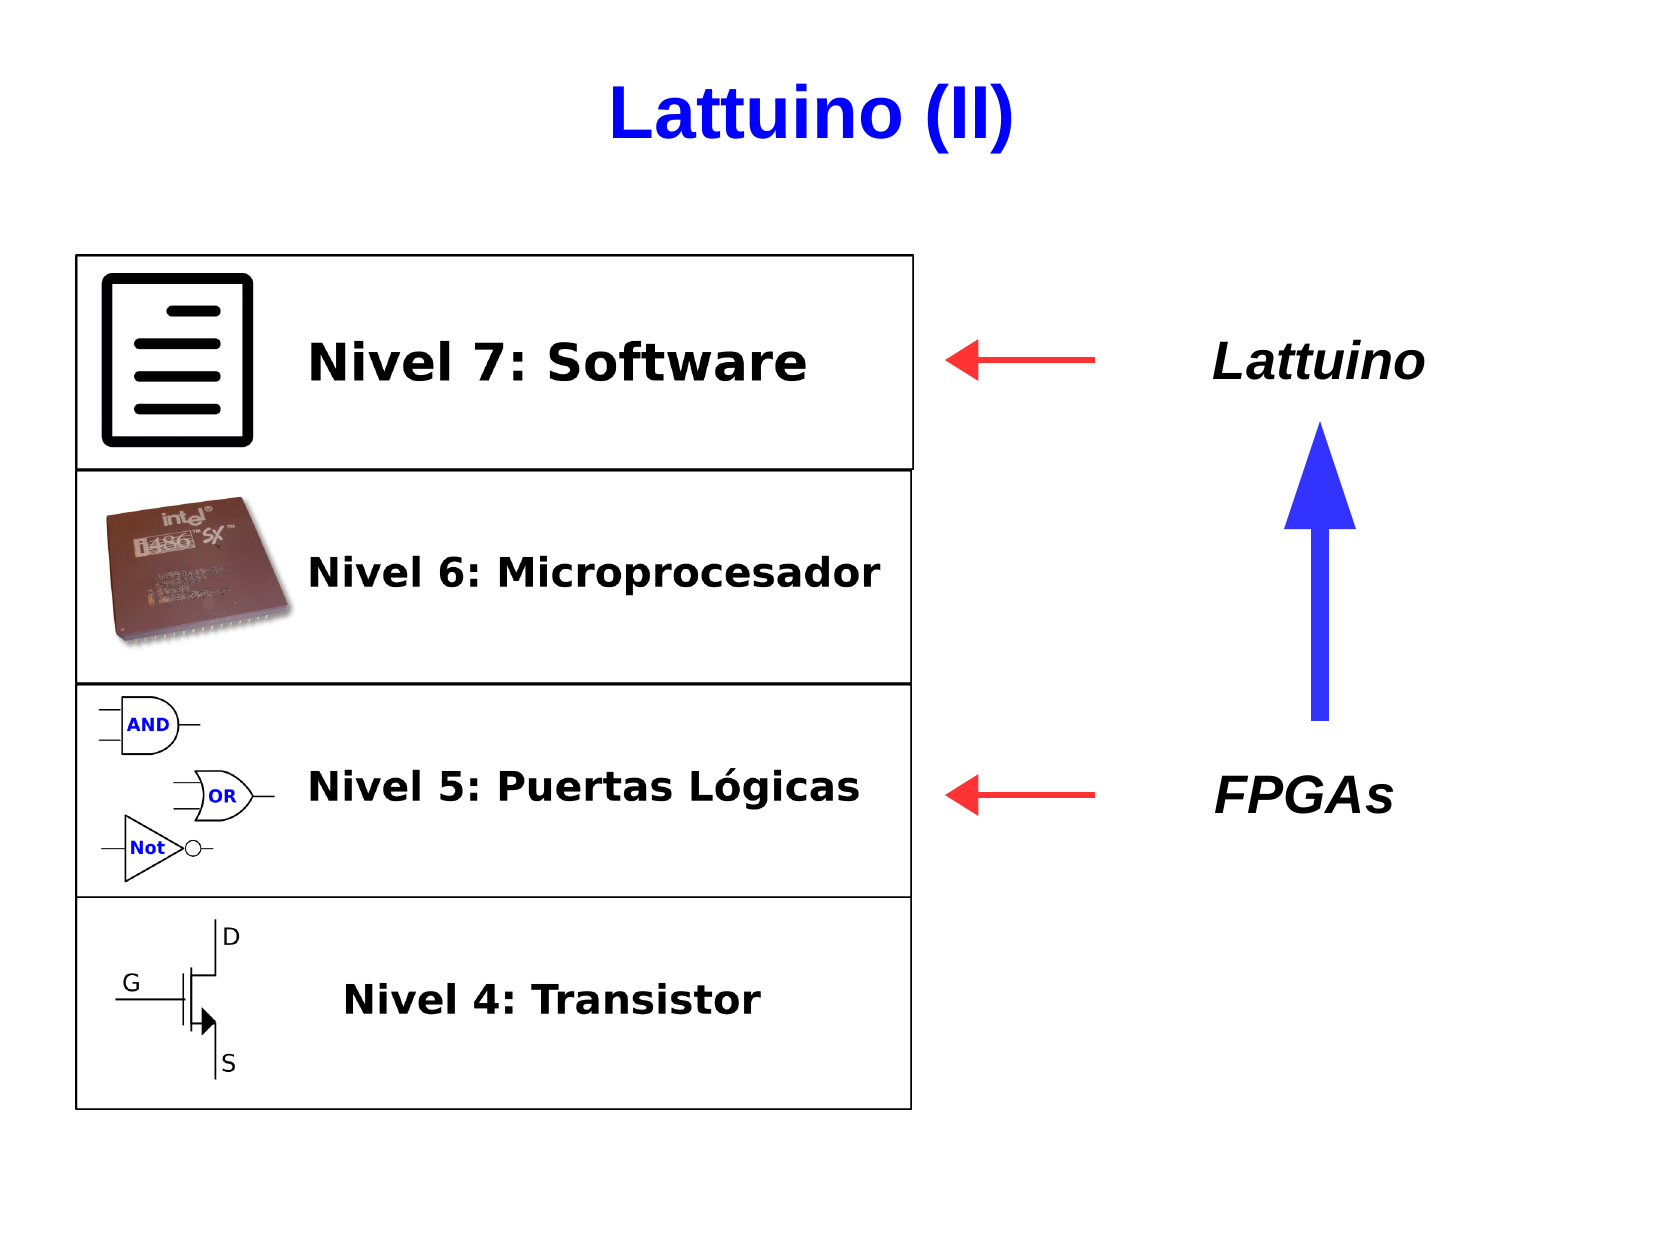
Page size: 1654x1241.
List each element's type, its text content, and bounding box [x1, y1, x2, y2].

text_box Lattuino [1140, 300, 1501, 422]
text_box Lattuino (II) [64, 59, 1561, 166]
picture [75, 254, 914, 1111]
text_box FPGAs [1125, 733, 1486, 856]
